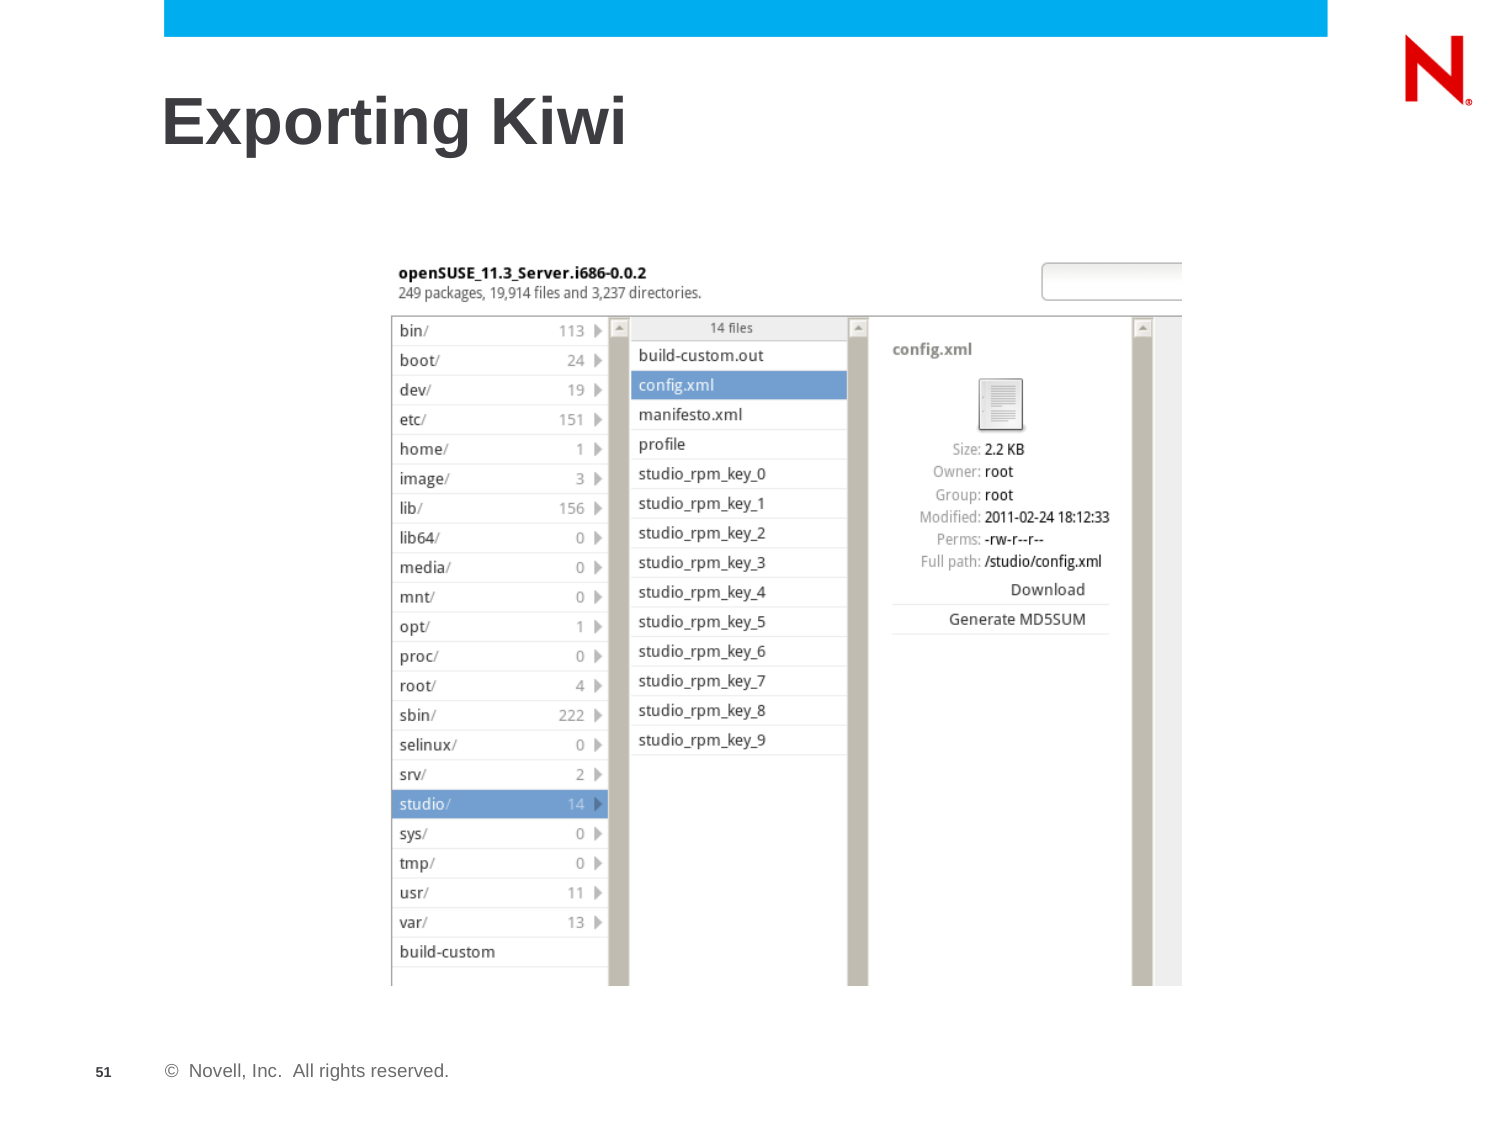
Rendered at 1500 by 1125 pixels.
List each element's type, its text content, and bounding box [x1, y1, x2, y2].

picture [1403, 32, 1473, 107]
picture [385, 254, 1182, 986]
title Exporting Kiwi [161, 41, 1383, 205]
